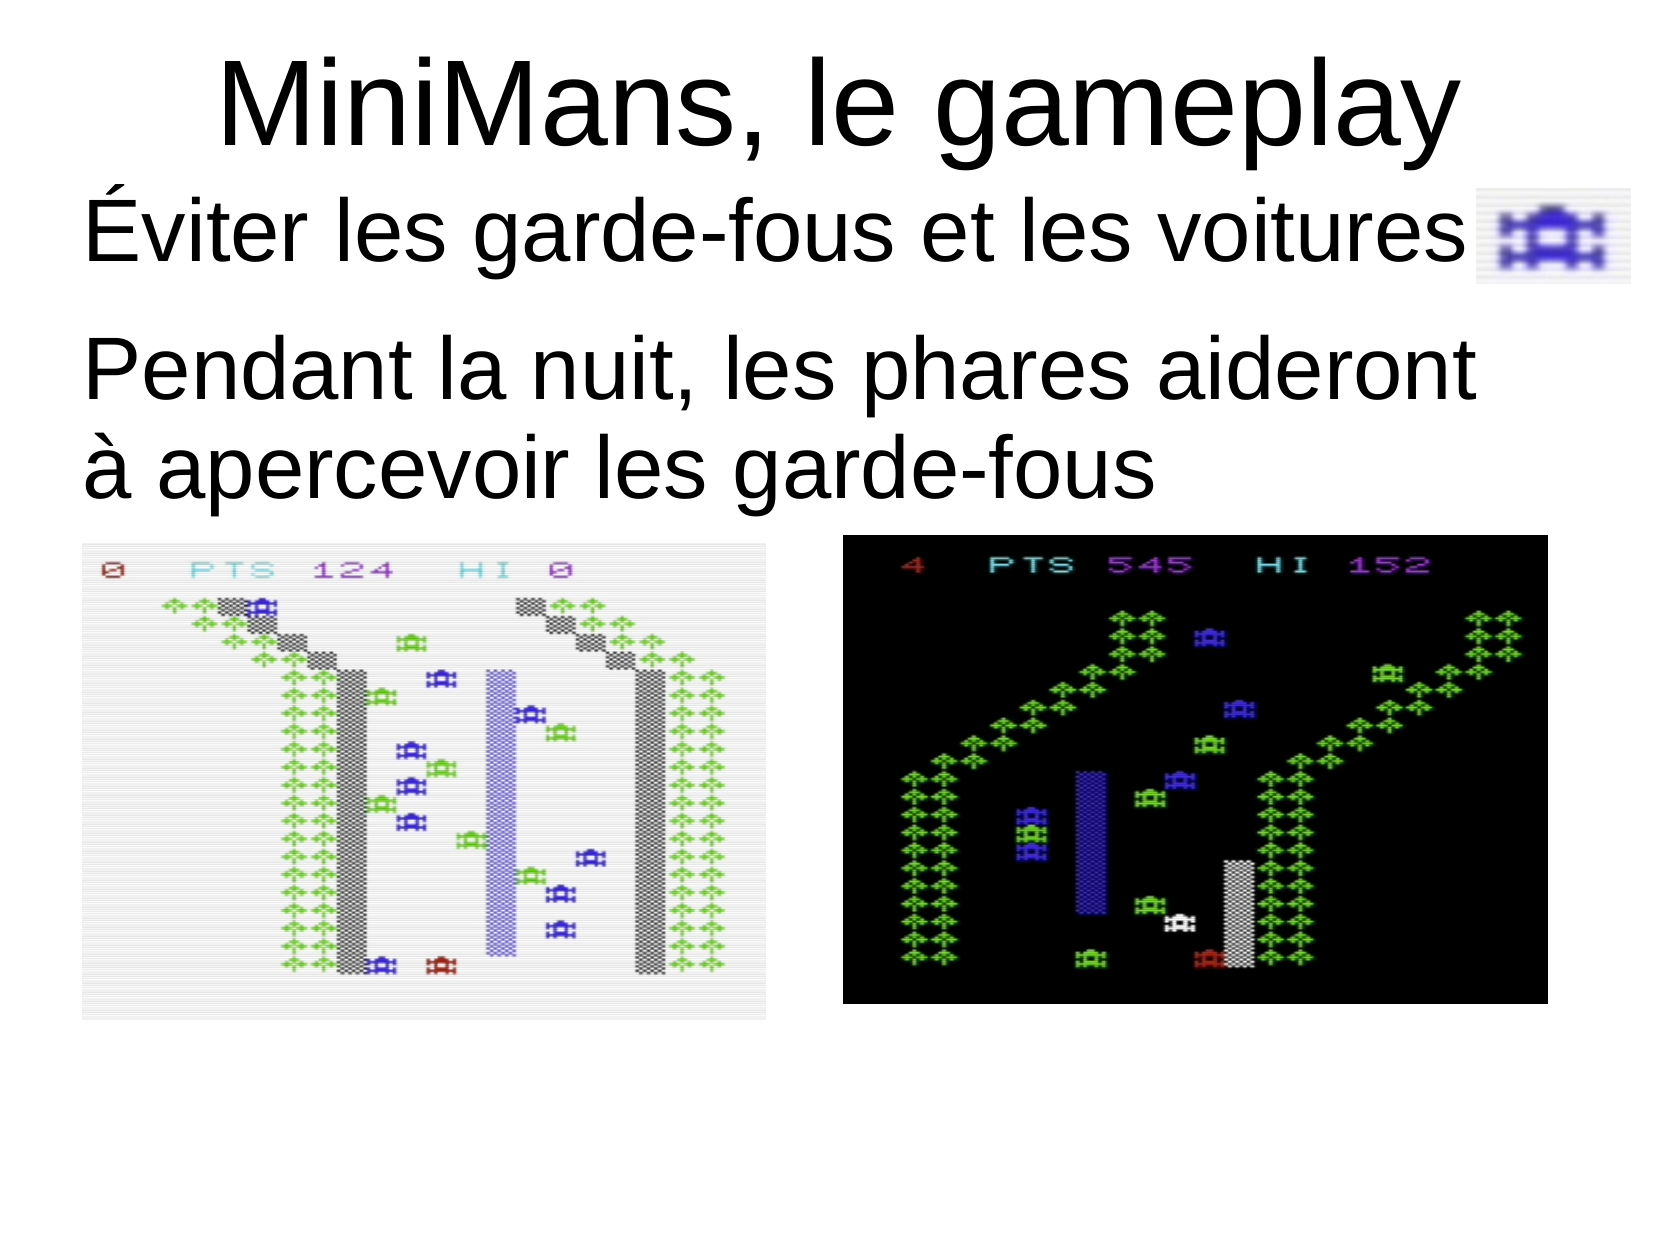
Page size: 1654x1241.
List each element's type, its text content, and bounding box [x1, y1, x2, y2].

picture [1476, 188, 1631, 284]
title MiniMans, le gameplay [94, 0, 1583, 188]
picture [843, 535, 1548, 1004]
list Éviter les garde-fous et les voitures Pendant la nuit, les phares aideront à apercevoir les garde-fous [11, 181, 1501, 536]
picture [82, 543, 766, 1020]
